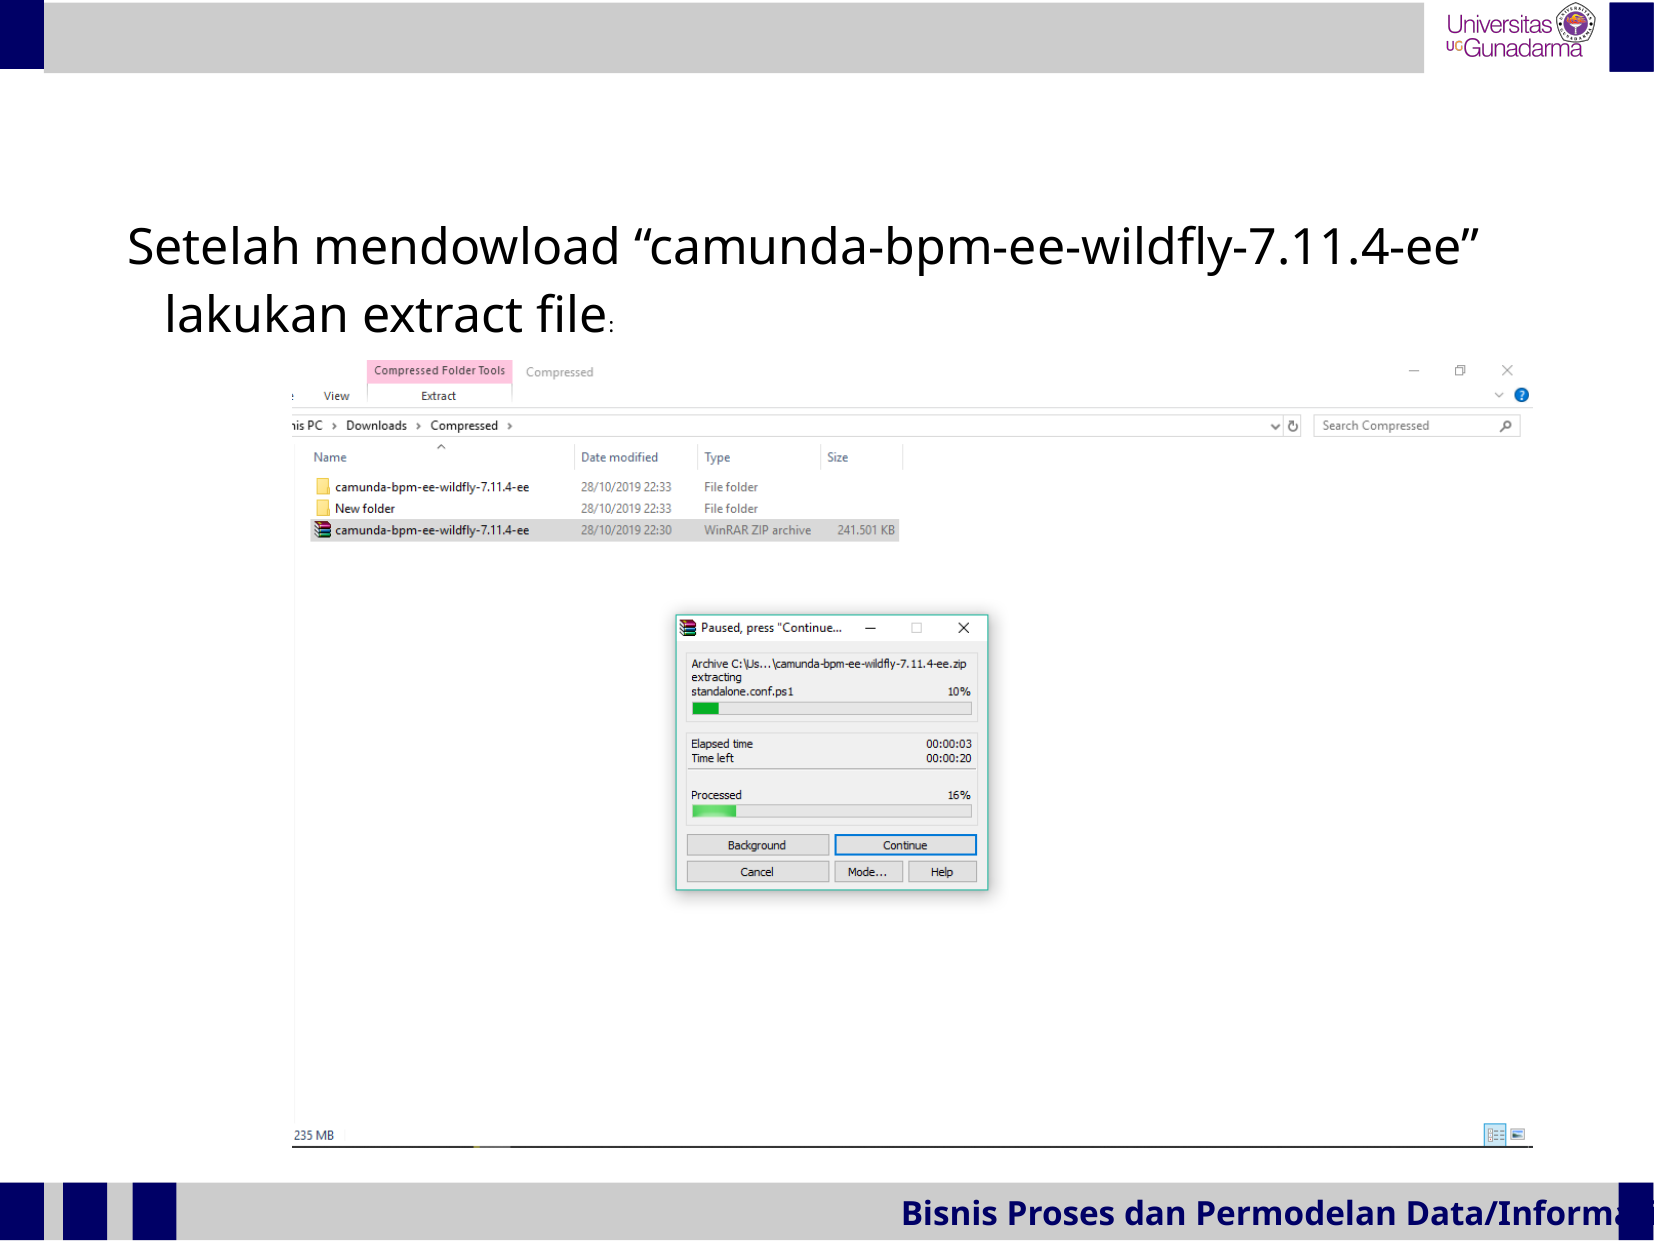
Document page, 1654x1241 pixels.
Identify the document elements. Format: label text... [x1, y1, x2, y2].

picture [292, 360, 1533, 1148]
list Setelah mendowload “camunda-bpm-ee-wildfly-7.11.4-ee” lakukan extract file: [14, 210, 1630, 1171]
picture [1437, 2, 1610, 62]
